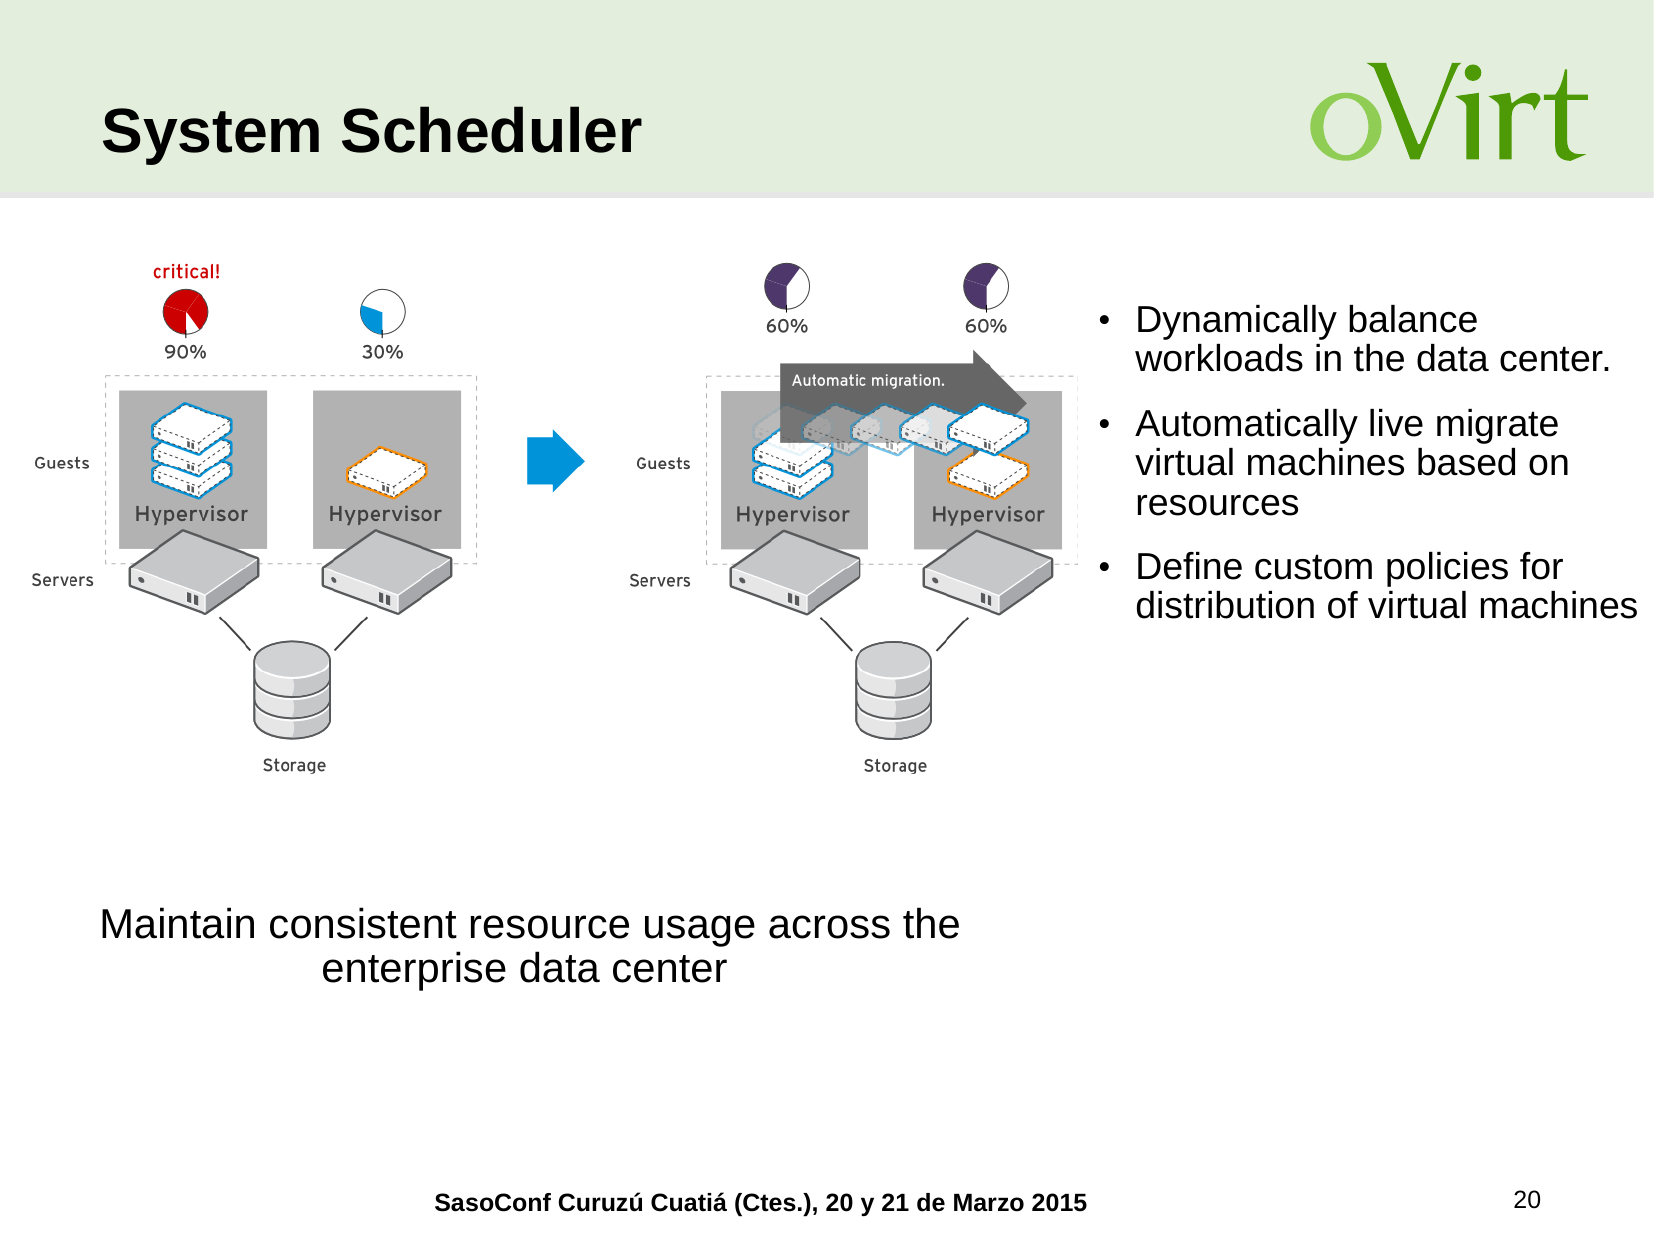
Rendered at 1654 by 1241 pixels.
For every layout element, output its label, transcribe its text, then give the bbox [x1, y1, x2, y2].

text_box Dynamically balance workloads in the data center. Automatically live migrate virtual machines based on resources Define custom policies for distribution of virtual machines [1083, 293, 1654, 635]
picture [27, 261, 1078, 774]
title System Scheduler [86, 36, 1307, 225]
text_box Maintain consistent resource usage across the enterprise data center [68, 896, 993, 999]
